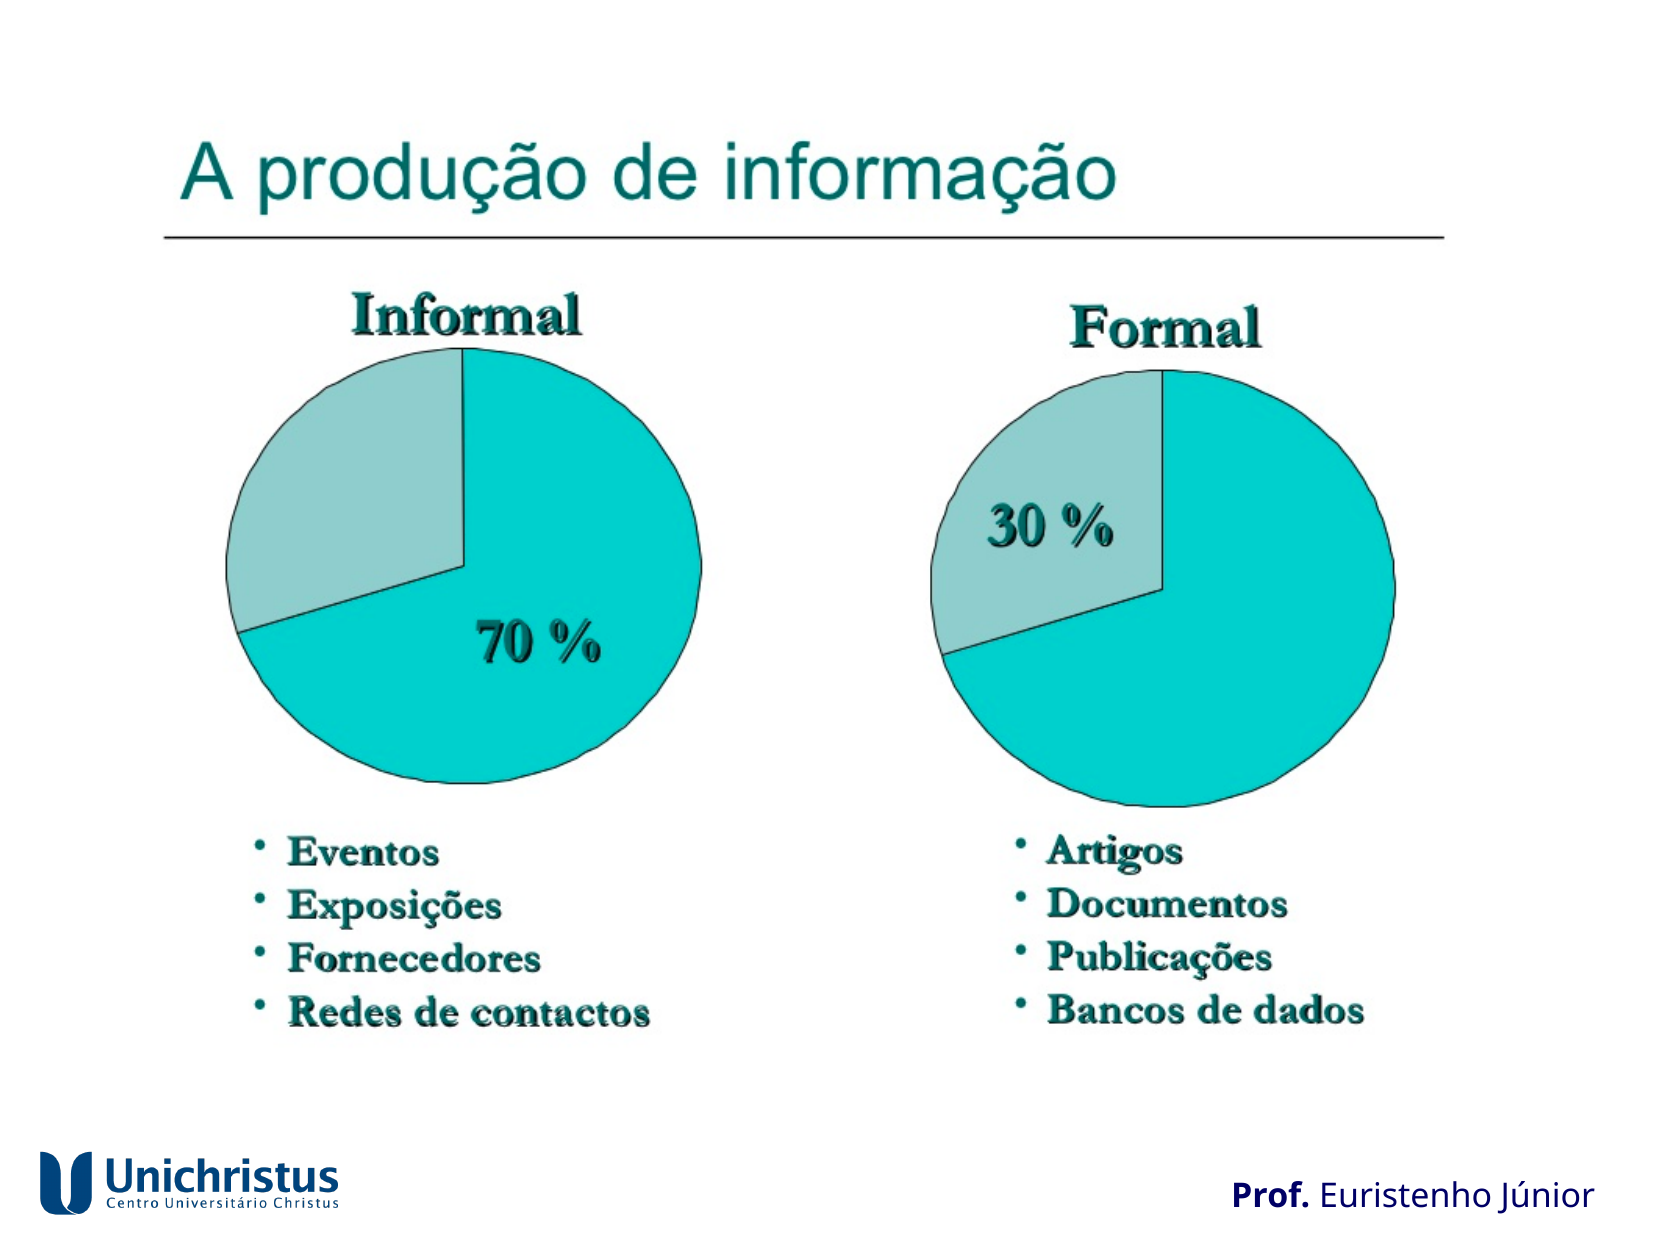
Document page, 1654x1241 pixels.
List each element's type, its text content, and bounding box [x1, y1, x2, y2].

picture [35, 1148, 343, 1217]
picture [118, 118, 1465, 1052]
text_box Prof. Euristenho Júnior [1216, 1163, 1654, 1224]
